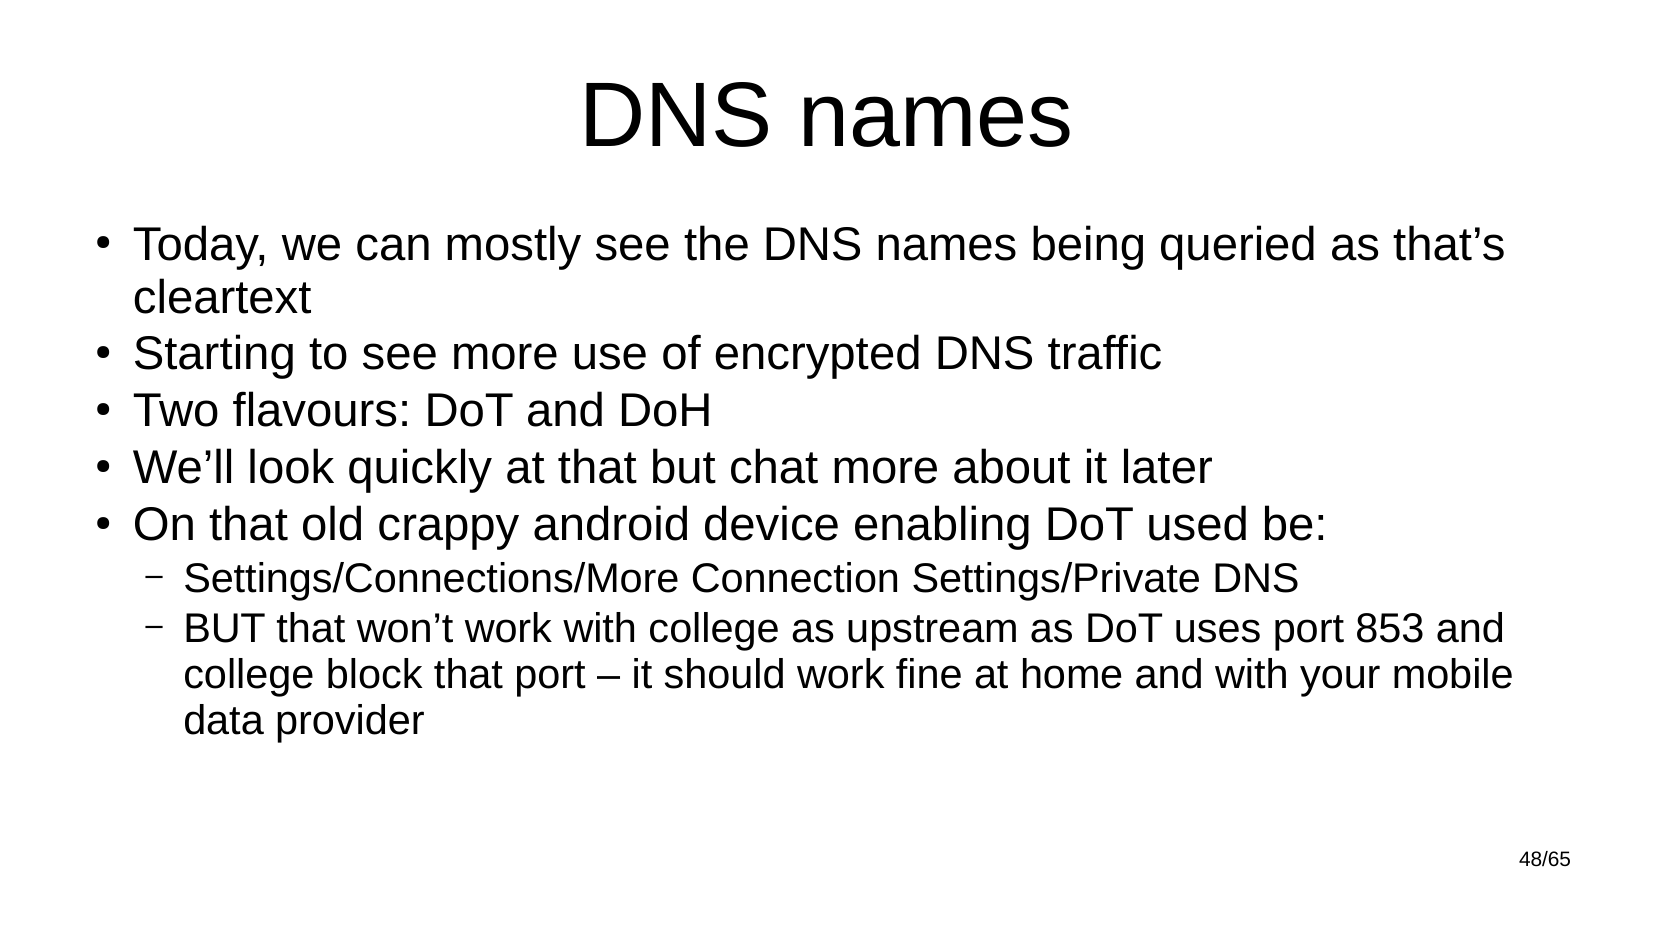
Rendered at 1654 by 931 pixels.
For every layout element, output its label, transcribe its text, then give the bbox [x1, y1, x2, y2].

title DNS names [82, 37, 1571, 193]
list Today, we can mostly see the DNS names being queried as that’s cleartext Starting to see more use of encrypted DNS traffic Two flavours: DoT and DoH We’ll look quickly at that but chat more about it later On that old crappy android device enabling DoT used be: Settings/Connections/More Connection Settings/Private DNS BUT that won’t work with college as upstream as DoT uses port 853 and college block that port – it should work fine at home and with your mobile data provider [82, 217, 1571, 758]
